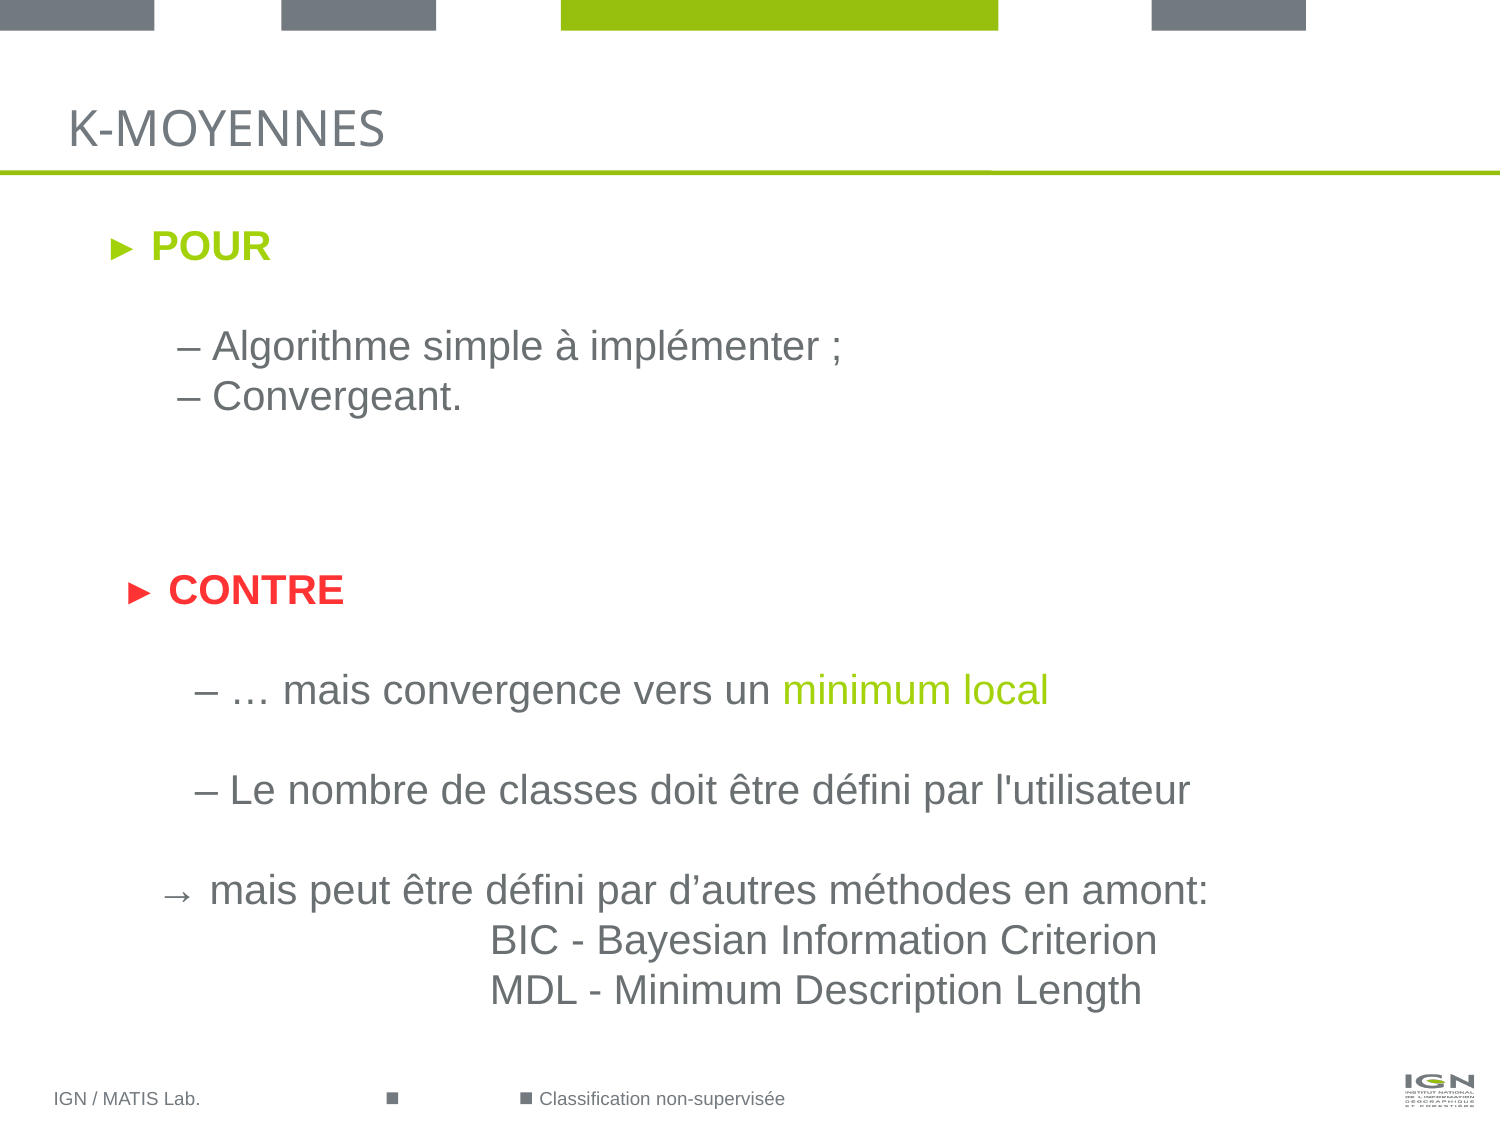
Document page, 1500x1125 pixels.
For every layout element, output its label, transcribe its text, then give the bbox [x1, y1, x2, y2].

picture [1404, 1074, 1475, 1108]
text_box Classification non-supervisée [524, 1067, 875, 1125]
text_box ► CONTRE – … mais convergence vers un minimum local – Le nombre de classes doit être défini par l'utilisateur → mais peut être défini par d’autres méthodes en amont: BIC - Bayesian Information Criterion MDL - Minimum Description Length [70, 555, 1358, 1099]
text_box IGN / MATIS Lab. [39, 1067, 360, 1125]
text_box K-MOYENNES [53, 80, 1425, 164]
text_box ► POUR – Algorithme simple à implémenter ; – Convergeant. [53, 164, 1500, 435]
